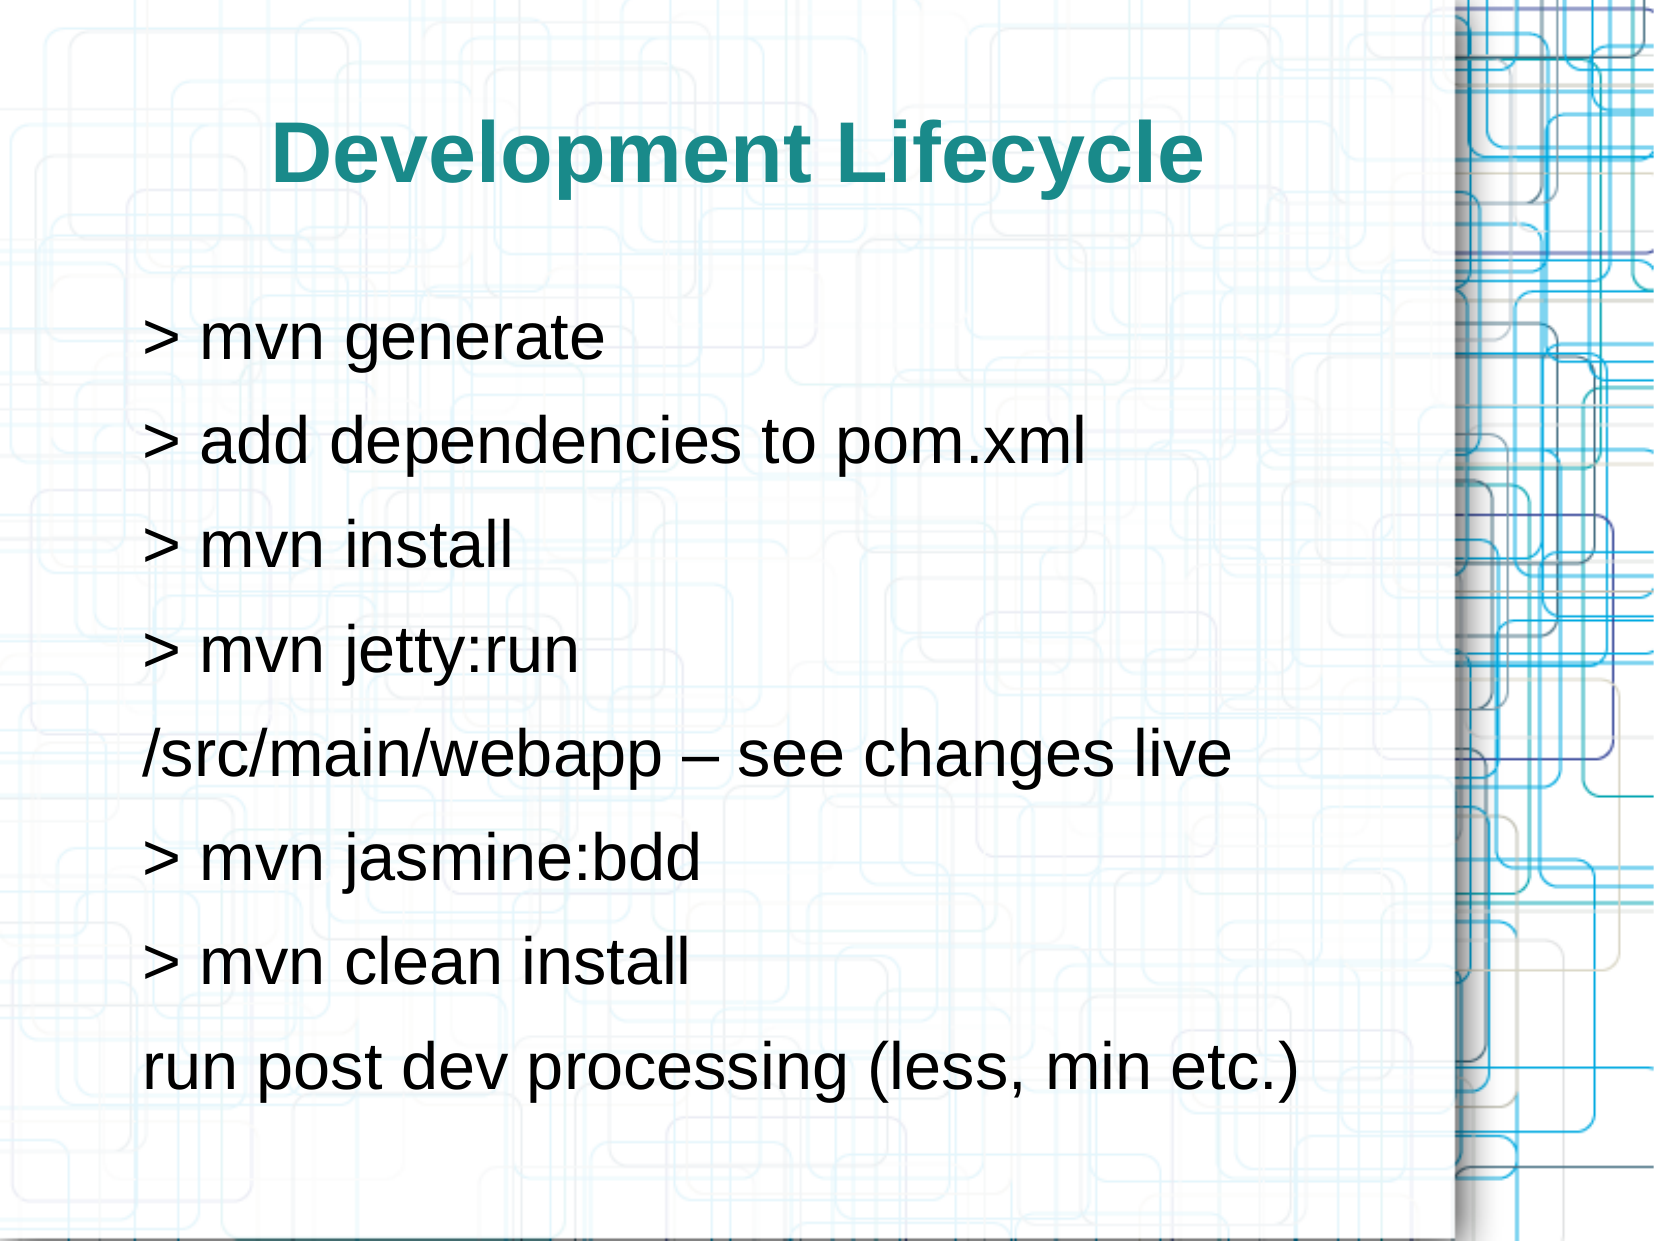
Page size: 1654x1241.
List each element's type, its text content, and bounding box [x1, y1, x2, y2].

title Development Lifecycle [59, 49, 1418, 257]
picture [0, 0, 1654, 1241]
list > mvn generate > add dependencies to pom.xml > mvn install > mvn jetty:run /src/main/webapp – see changes live > mvn jasmine:bdd > mvn clean install run post dev processing (less, min etc.) [71, 298, 1406, 1118]
